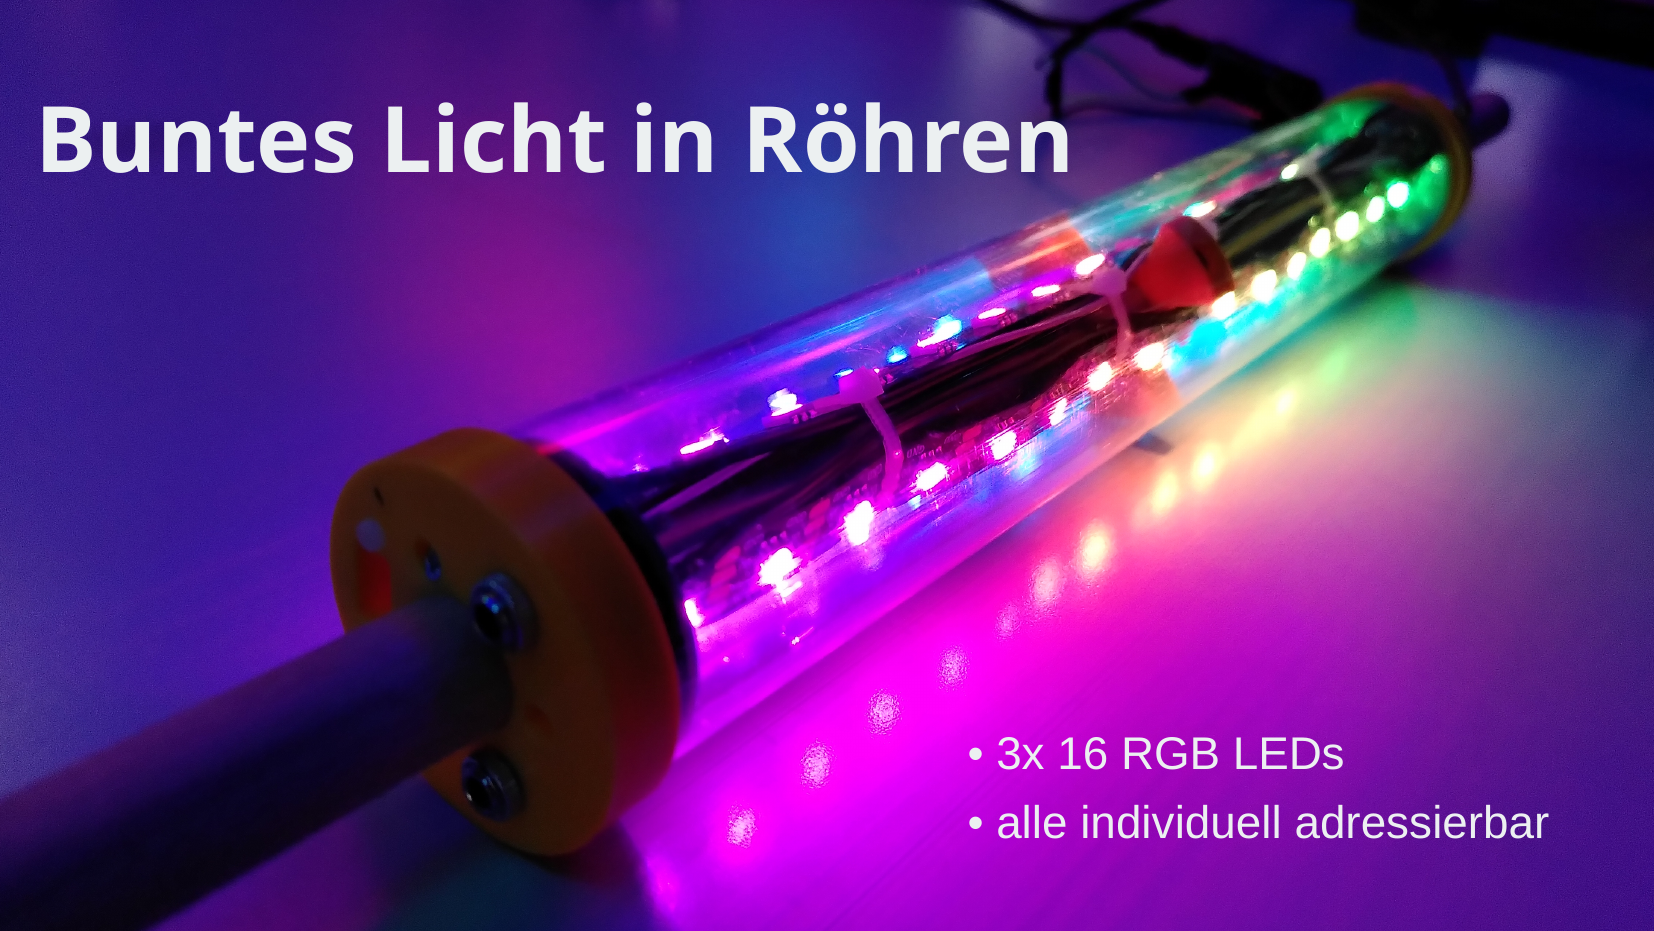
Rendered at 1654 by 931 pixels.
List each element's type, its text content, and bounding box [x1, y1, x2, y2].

picture [0, 0, 1654, 931]
title Buntes Licht in Röhren [0, 59, 1300, 215]
text_box • 3x 16 RGB LEDs • alle individuell adressierbar [952, 720, 1565, 856]
